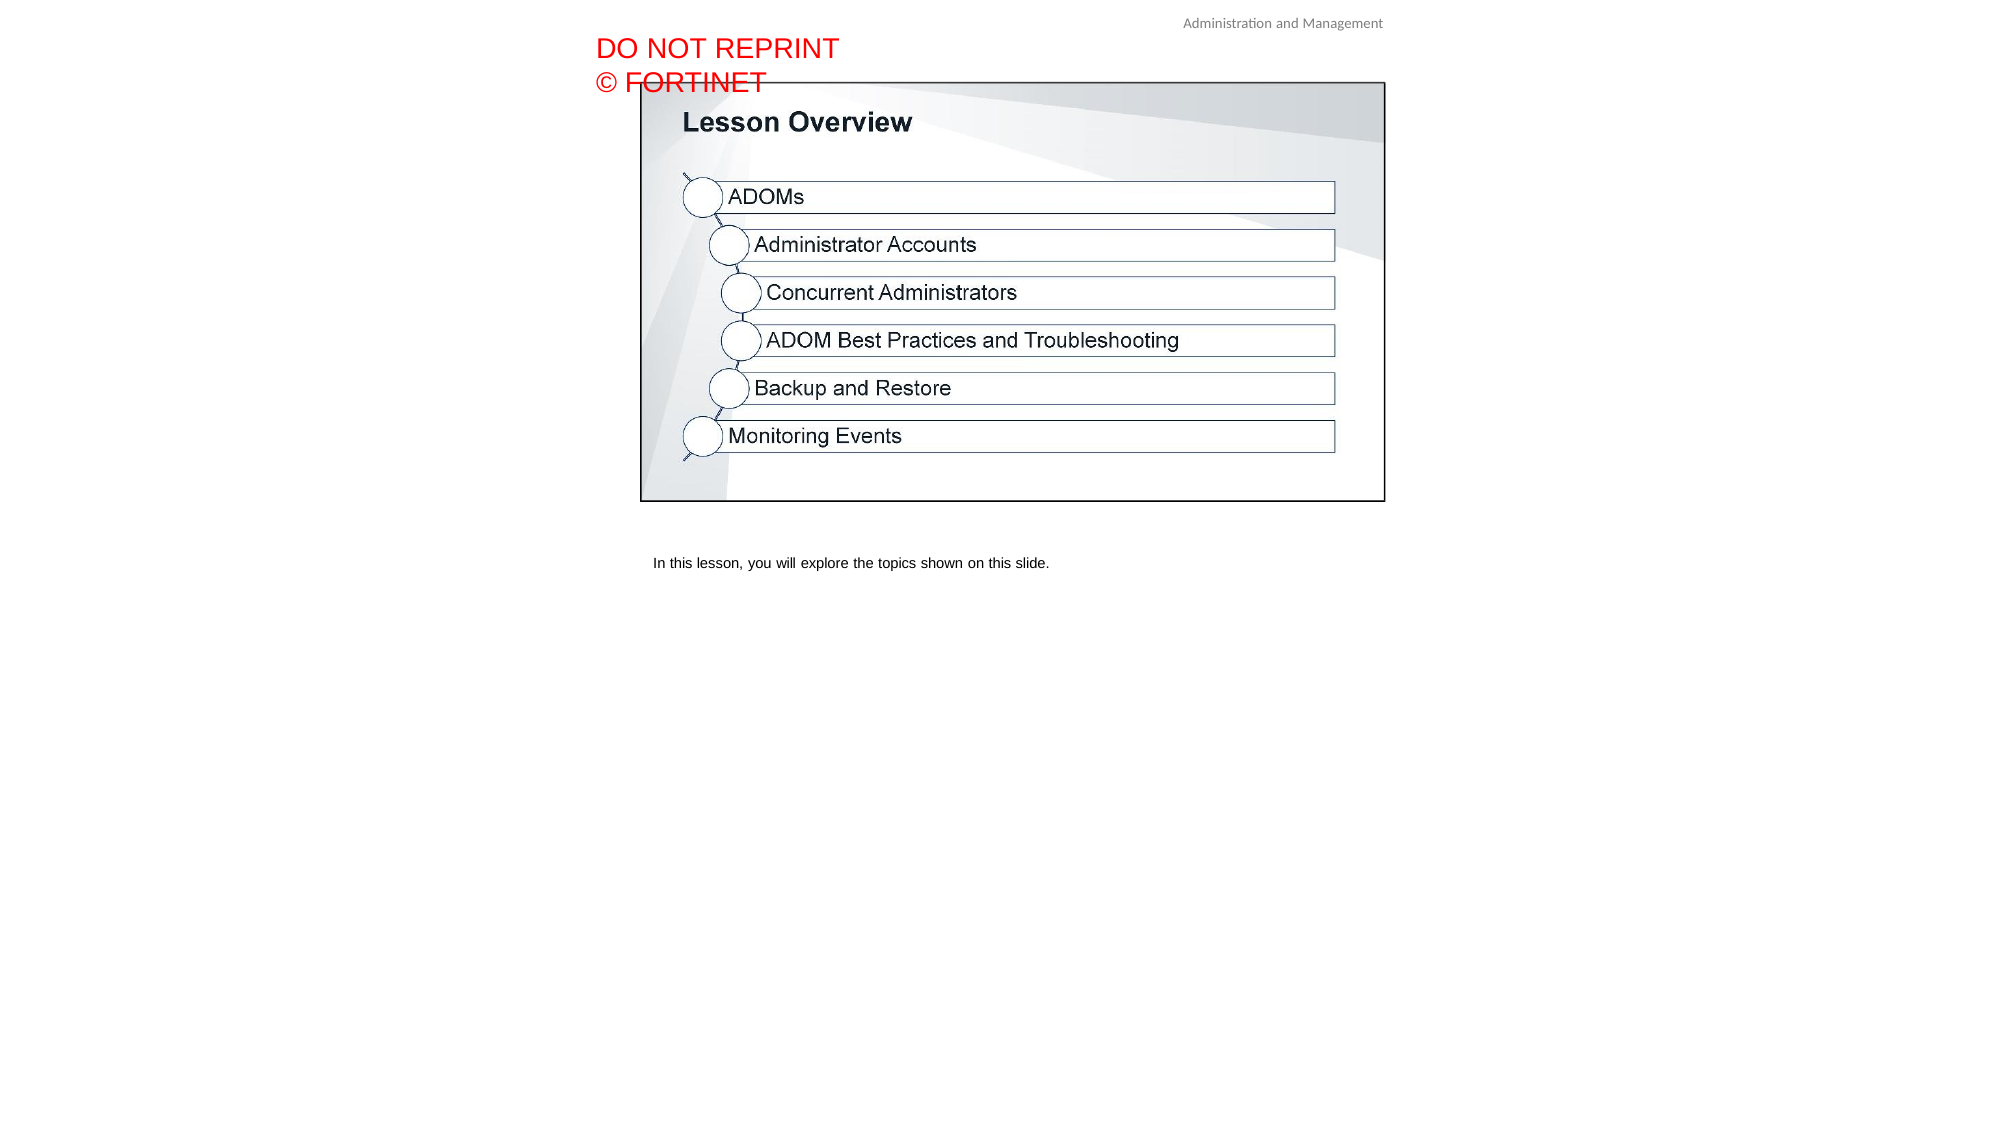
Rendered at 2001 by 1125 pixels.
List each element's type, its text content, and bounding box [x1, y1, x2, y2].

text_box [640, 81, 1386, 502]
picture [642, 84, 1383, 500]
text_box In this lesson, you will explore the topics shown on this slide. [651, 552, 1052, 573]
text_box DO NOT REPRINT © FORTINET [594, 28, 841, 98]
text_box Administration and Management [1181, 11, 1386, 32]
